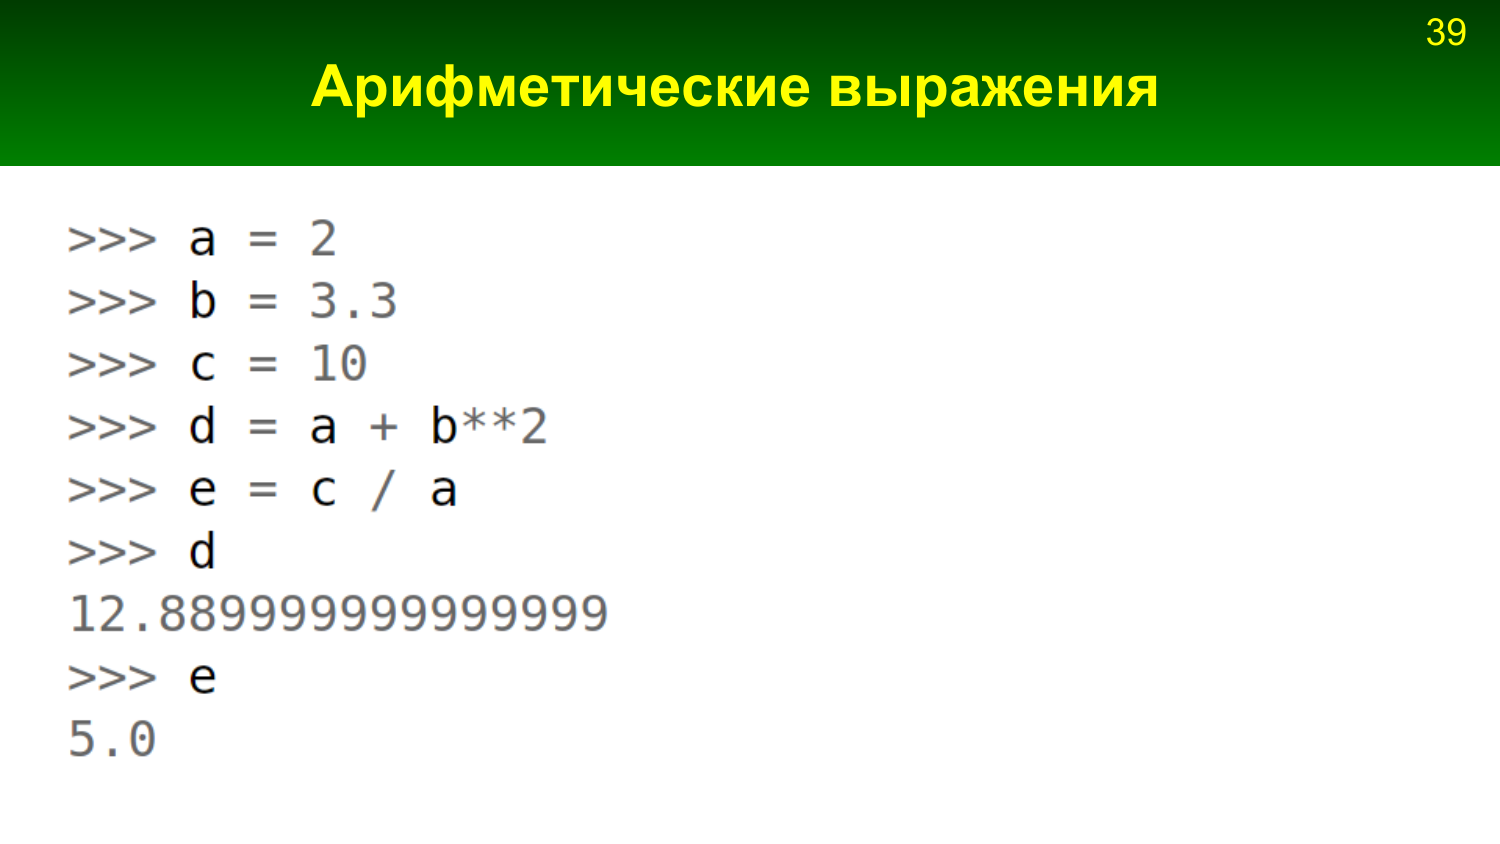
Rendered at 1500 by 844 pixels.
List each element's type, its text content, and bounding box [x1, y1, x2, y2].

picture [44, 204, 626, 780]
title Арифметические выражения [47, 11, 1426, 154]
